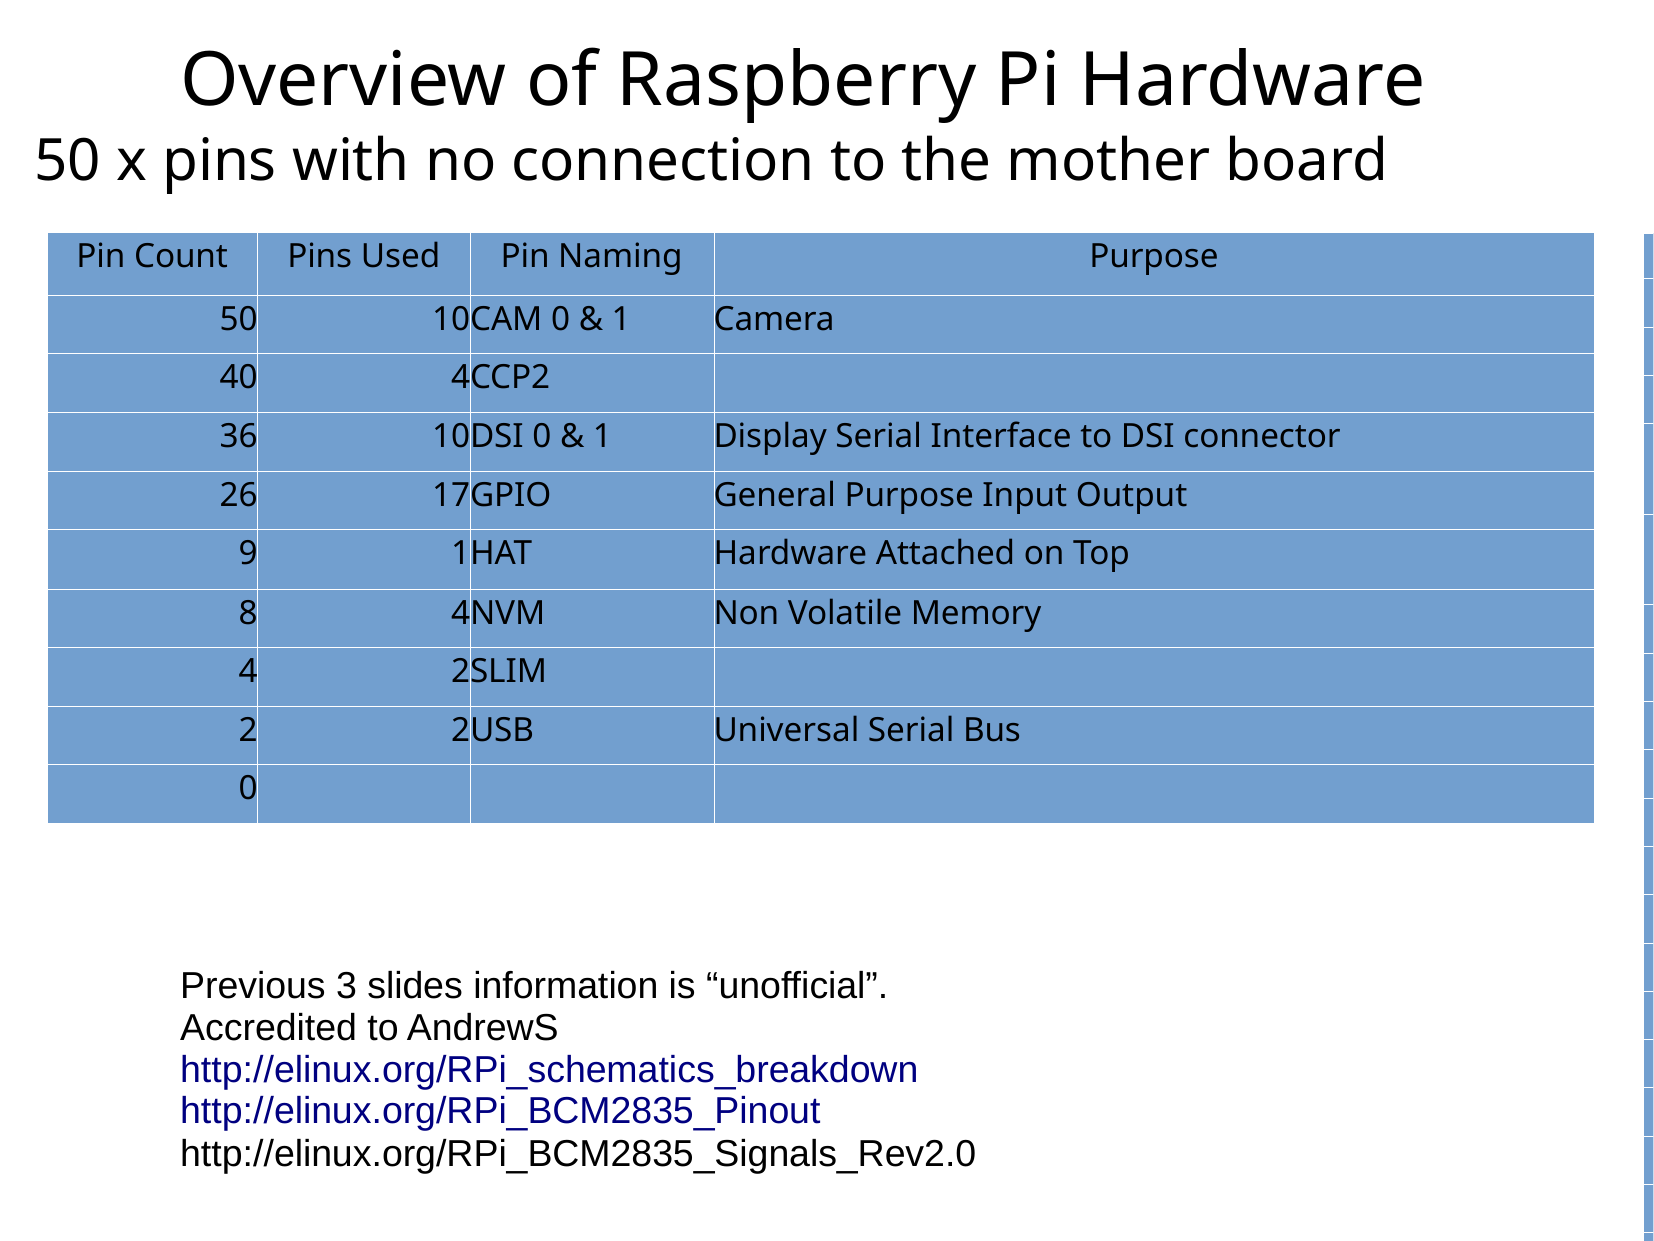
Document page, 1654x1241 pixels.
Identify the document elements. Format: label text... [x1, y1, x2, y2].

table_cell [715, 354, 1594, 412]
table_cell 0 [48, 765, 257, 823]
table_cell 2 [258, 707, 470, 764]
table_cell SLIM [471, 648, 714, 706]
table_cell 32 [1644, 702, 1654, 749]
table_cell 2 [48, 707, 257, 764]
table_cell NVM [471, 590, 714, 647]
table_cell 4 [258, 354, 470, 412]
table_cell 4 [1644, 1137, 1654, 1184]
table_cell HAT [471, 530, 714, 589]
table_cell 2 [258, 648, 470, 706]
table_cell CCP2 [471, 354, 714, 412]
table_cell 67 [1644, 328, 1654, 375]
table_cell USB [471, 707, 714, 764]
table_header Pins Used [258, 233, 470, 295]
table_cell 13 [1644, 992, 1654, 1039]
table_cell 1 [258, 530, 470, 589]
table_cell General Purpose Input Output [715, 472, 1594, 529]
table_cell [715, 648, 1594, 706]
table_cell 34 [1644, 654, 1654, 701]
table_cell Non Volatile Memory [715, 590, 1594, 647]
table_header Purpose [715, 233, 1594, 295]
table_cell 50 [48, 296, 257, 353]
table_cell DSI 0 & 1 [471, 413, 714, 471]
table_cell 40 [48, 354, 257, 412]
table_cell 9 [1644, 1088, 1654, 1136]
table_cell 20 [1644, 895, 1654, 943]
table_cell 48 [1644, 515, 1654, 604]
table_cell CAM 0 & 1 [471, 296, 714, 353]
table_cell 4 [48, 648, 257, 706]
table_cell [258, 765, 470, 823]
table_cell 1 [1644, 1233, 1654, 1241]
table_cell 75 [1644, 279, 1654, 327]
table_cell 35 [1644, 605, 1654, 653]
table_cell 36 [48, 413, 257, 471]
table_cell 12 [1644, 1040, 1654, 1087]
table_cell Display Serial Interface to DSI connector [715, 413, 1594, 471]
table_cell 27 [1644, 847, 1654, 894]
table_cell 31 [1644, 750, 1654, 798]
table_cell 10 [258, 296, 470, 353]
table_cell Hardware Attached on Top [715, 530, 1594, 589]
table_cell 29 [1644, 799, 1654, 846]
table_cell [715, 765, 1594, 823]
table_header Pin Naming [471, 233, 714, 295]
table_cell 60 [1644, 424, 1654, 514]
table_cell 9 [48, 530, 257, 589]
table_cell 8 [48, 590, 257, 647]
table_cell [471, 765, 714, 823]
text_box Previous 3 slides information is “unofficial”. Accredited to AndrewS http://elinux.org/RPi_schematics_breakdown http://elinux.org/RPi_BCM2835_Pinout http://elinux.org/RPi_BCM2835_Signals_Rev2.0 [165, 956, 1560, 1204]
table_cell 3 [1644, 1185, 1654, 1232]
table_cell 26 [48, 472, 257, 529]
title Overview of Raspberry Pi Hardware [59, 35, 1548, 118]
table_cell 4 [258, 590, 470, 647]
table_cell Camera [715, 296, 1594, 353]
text_box 50 x pins with no connection to the mother board [34, 118, 1606, 184]
table_cell 17 [258, 472, 470, 529]
table_cell 66 [1644, 376, 1654, 423]
table_cell Universal Serial Bus [715, 707, 1594, 764]
table_header Pin Count [48, 233, 257, 295]
table_header Pins Count [1644, 234, 1654, 278]
table_cell GPIO [471, 472, 714, 529]
table_cell 18 [1644, 944, 1654, 991]
table_cell 10 [258, 413, 470, 471]
